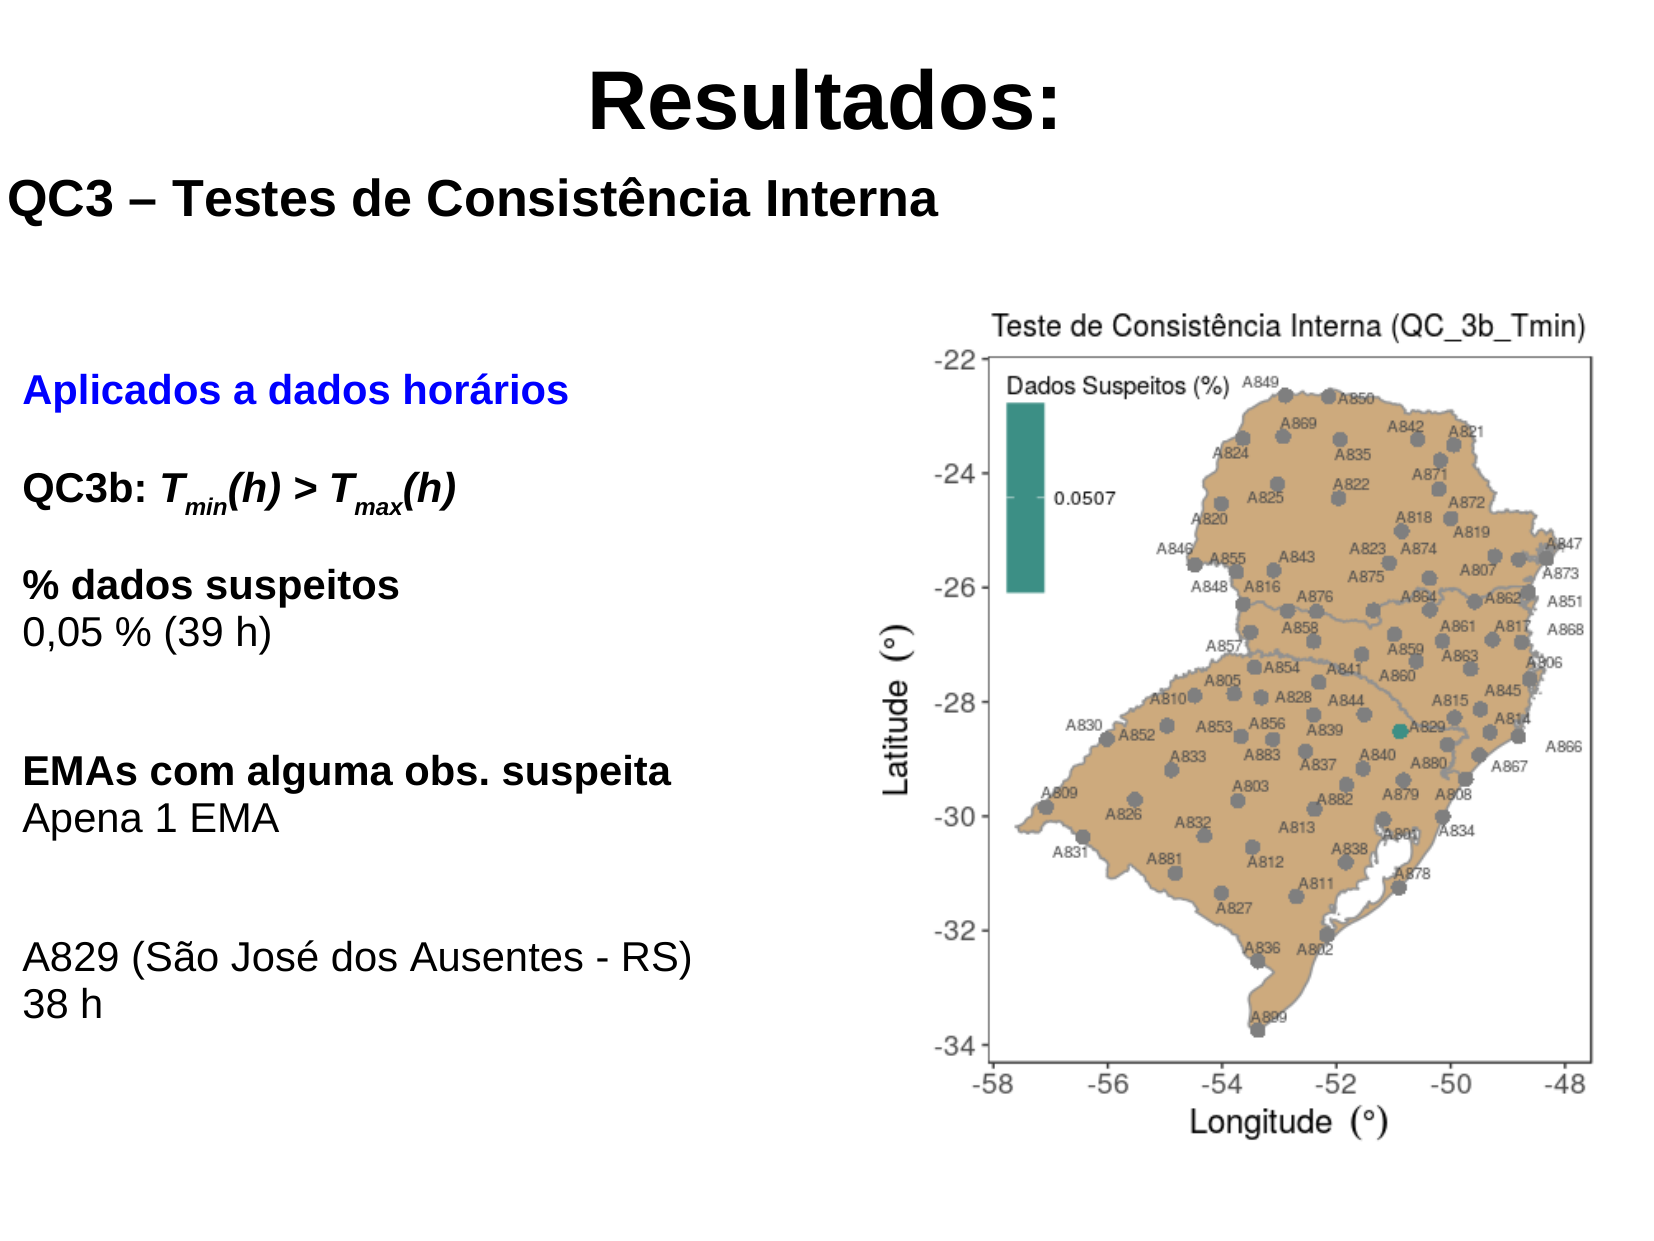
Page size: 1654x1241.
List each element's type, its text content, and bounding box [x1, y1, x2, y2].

picture [868, 299, 1606, 1171]
text_box Aplicados a dados horários QC3b: Tmin(h) > Tmax(h) % dados suspeitos 0,05 % (39 h) EMAs com alguma obs. suspeita Apena 1 EMA A829 (São José dos Ausentes - RS) 38 h [7, 360, 833, 1039]
text_box Resultados: [82, 49, 1569, 255]
text_box QC3 – Testes de Consistência Interna [7, 168, 1501, 406]
